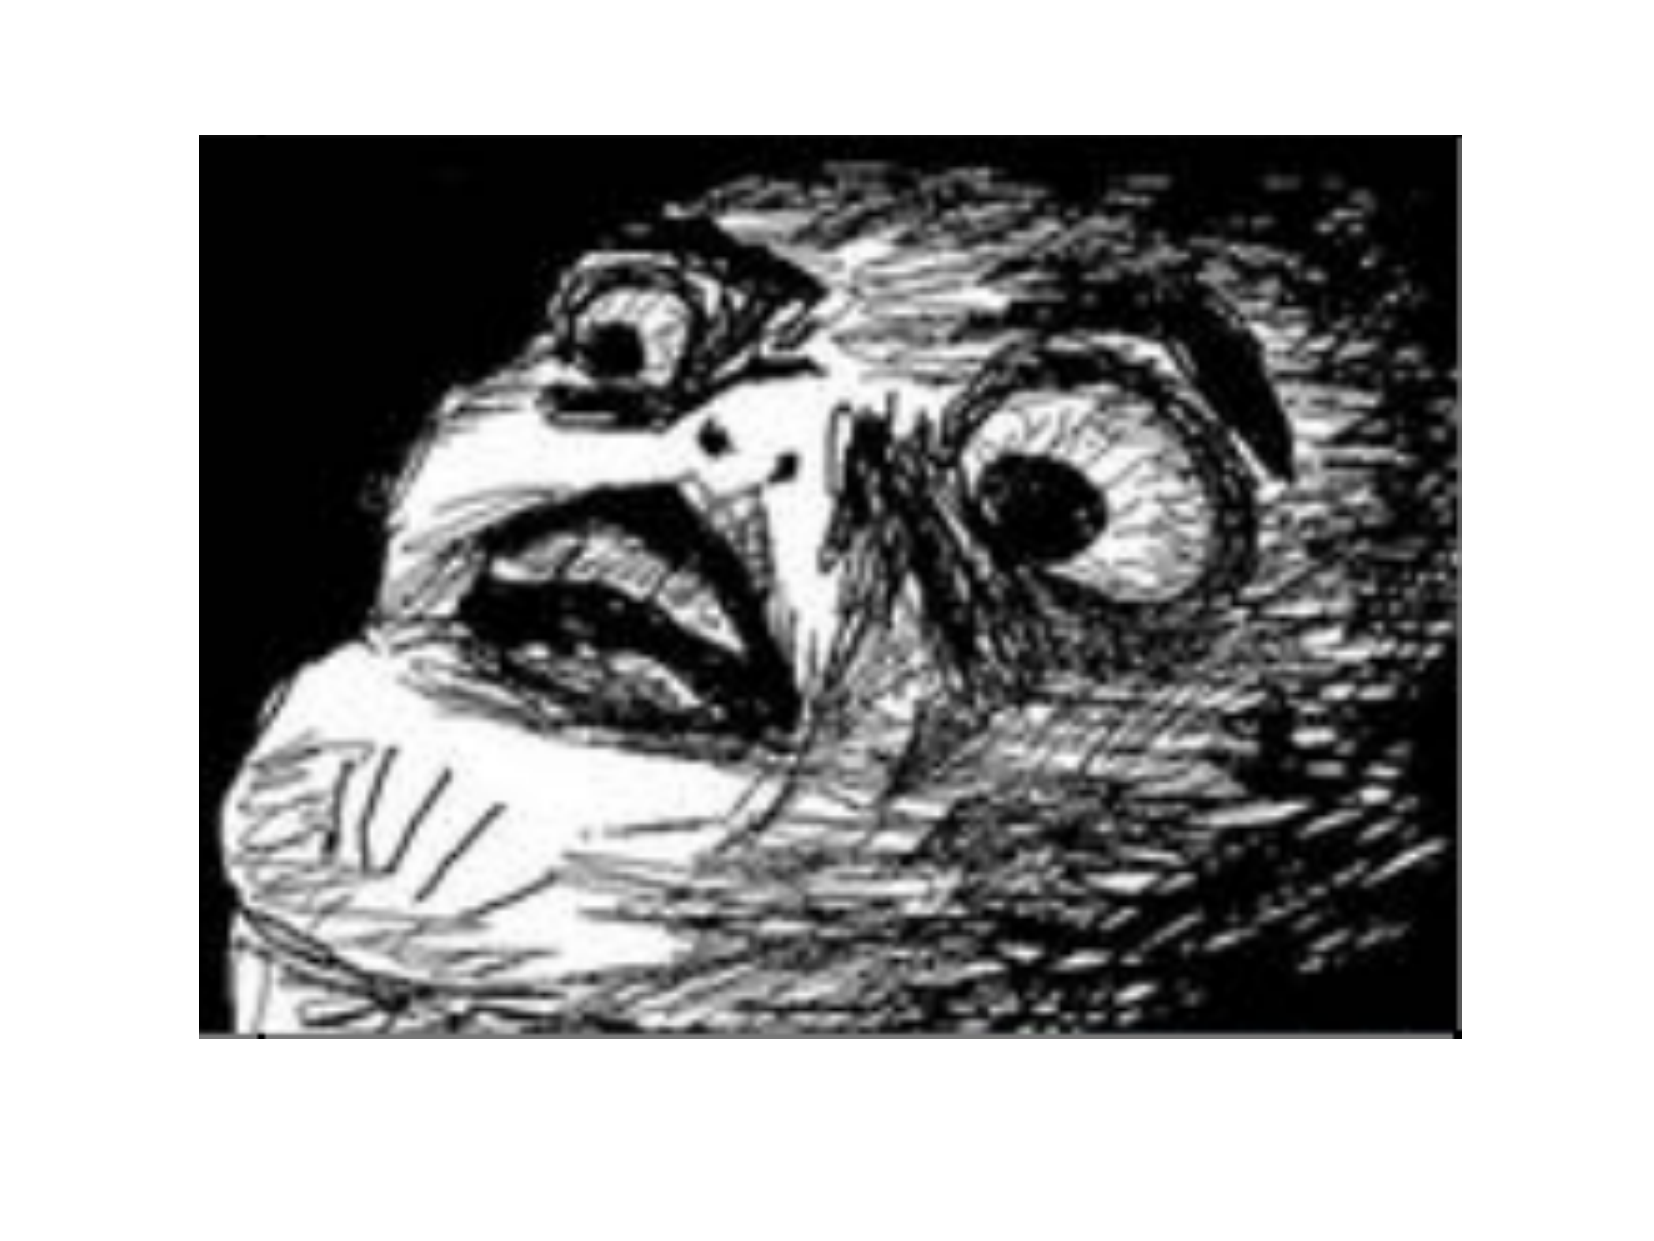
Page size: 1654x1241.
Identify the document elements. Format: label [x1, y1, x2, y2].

picture [199, 135, 1462, 1039]
